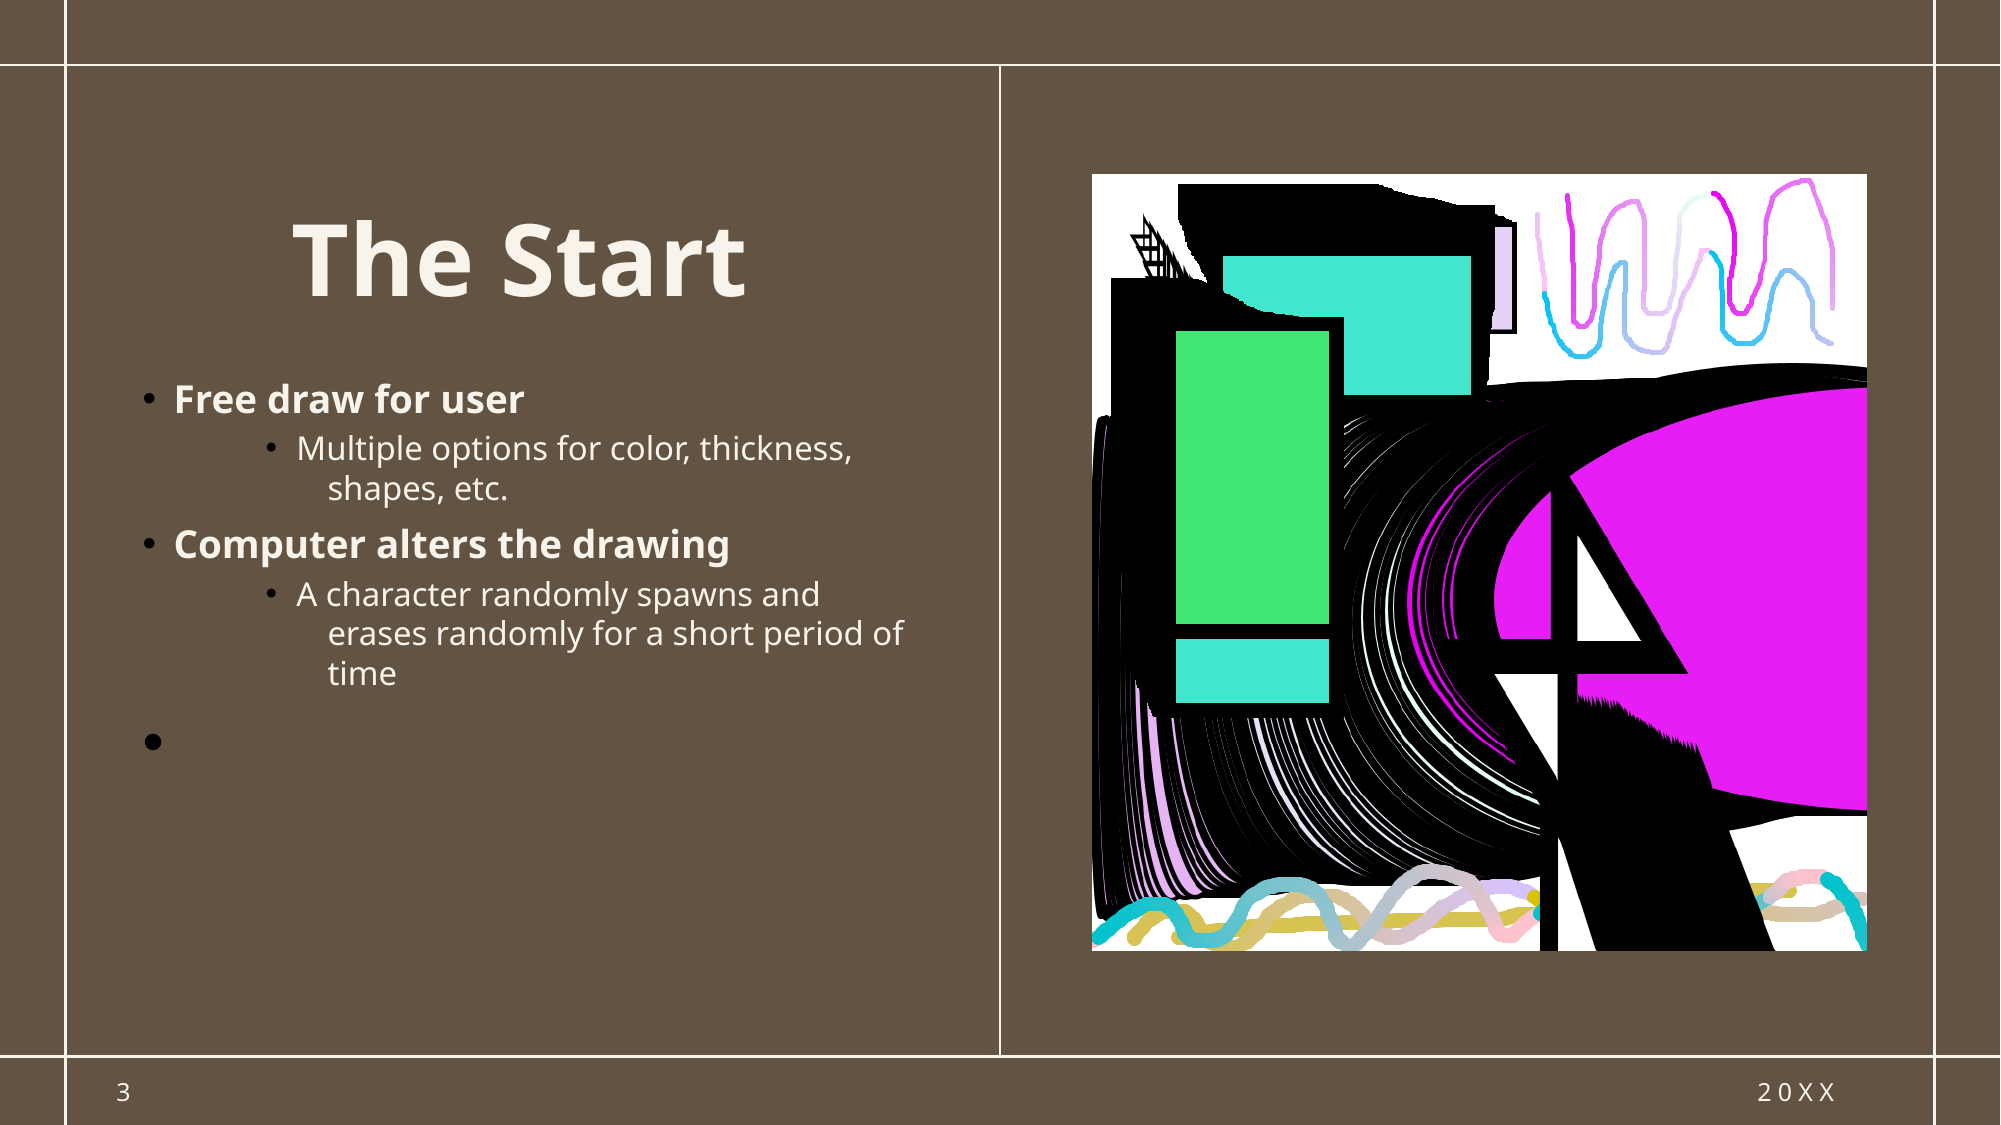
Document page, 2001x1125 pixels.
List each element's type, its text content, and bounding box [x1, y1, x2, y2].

text_box 20XX [1742, 1069, 1899, 1115]
list Free draw for user Multiple options for color, thickness, shapes, etc. Computer alters the drawing A character randomly spawns and erases randomly for a short period of time [127, 367, 942, 701]
text_box [101, 1069, 258, 1115]
picture [1092, 174, 1867, 951]
title The Start [133, 128, 908, 367]
